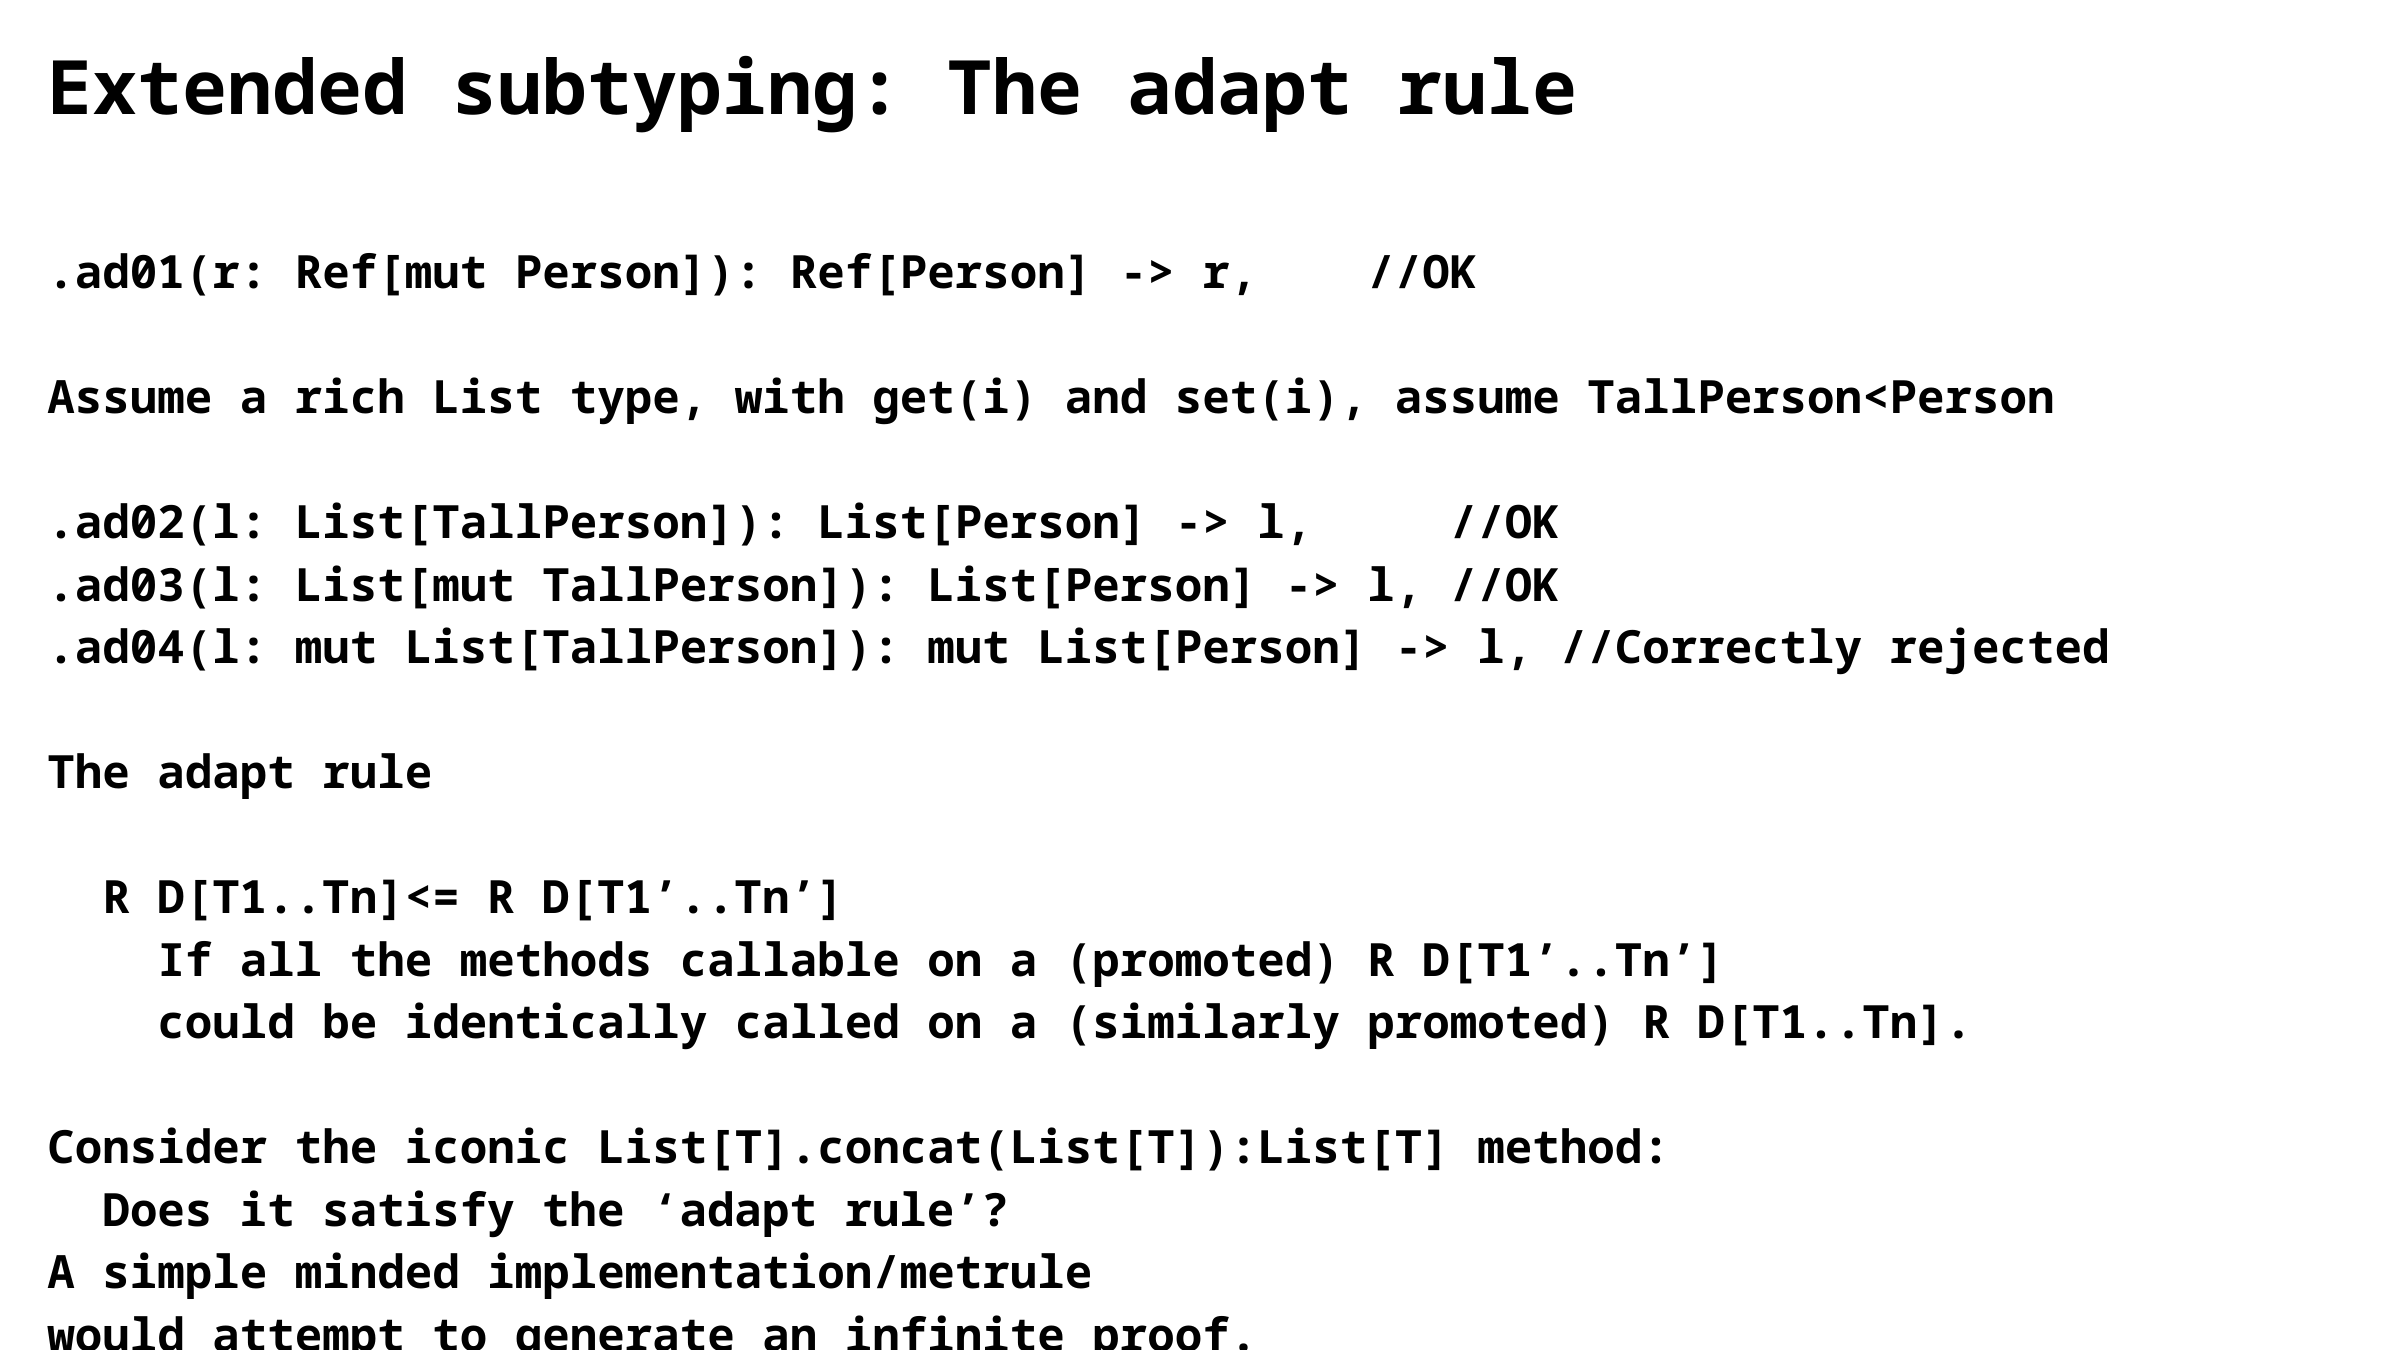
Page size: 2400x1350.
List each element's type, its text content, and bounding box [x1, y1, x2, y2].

text_box Extended subtyping: The adapt rule .ad01(r: Ref[mut Person]): Ref[Person] -> r, //OK Assume a rich List type, with get(i) and set(i), assume TallPerson<Person .ad02(l: List[TallPerson]): List[Person] -> l, //OK .ad03(l: List[mut TallPerson]): List[Person] -> l, //OK .ad04(l: mut List[TallPerson]): mut List[Person] -> l, //Correctly rejected The adapt rule R D[T1..Tn]<= R D[T1’..Tn’] If all the methods callable on a (promoted) R D[T1’..Tn’] could be identically called on a (similarly promoted) R D[T1..Tn]. Consider the iconic List[T].concat(List[T]):List[T] method: Does it satisfy the ‘adapt rule’? A simple minded implementation/metrule would attempt to generate an infinite proof. [32, 27, 2358, 1231]
